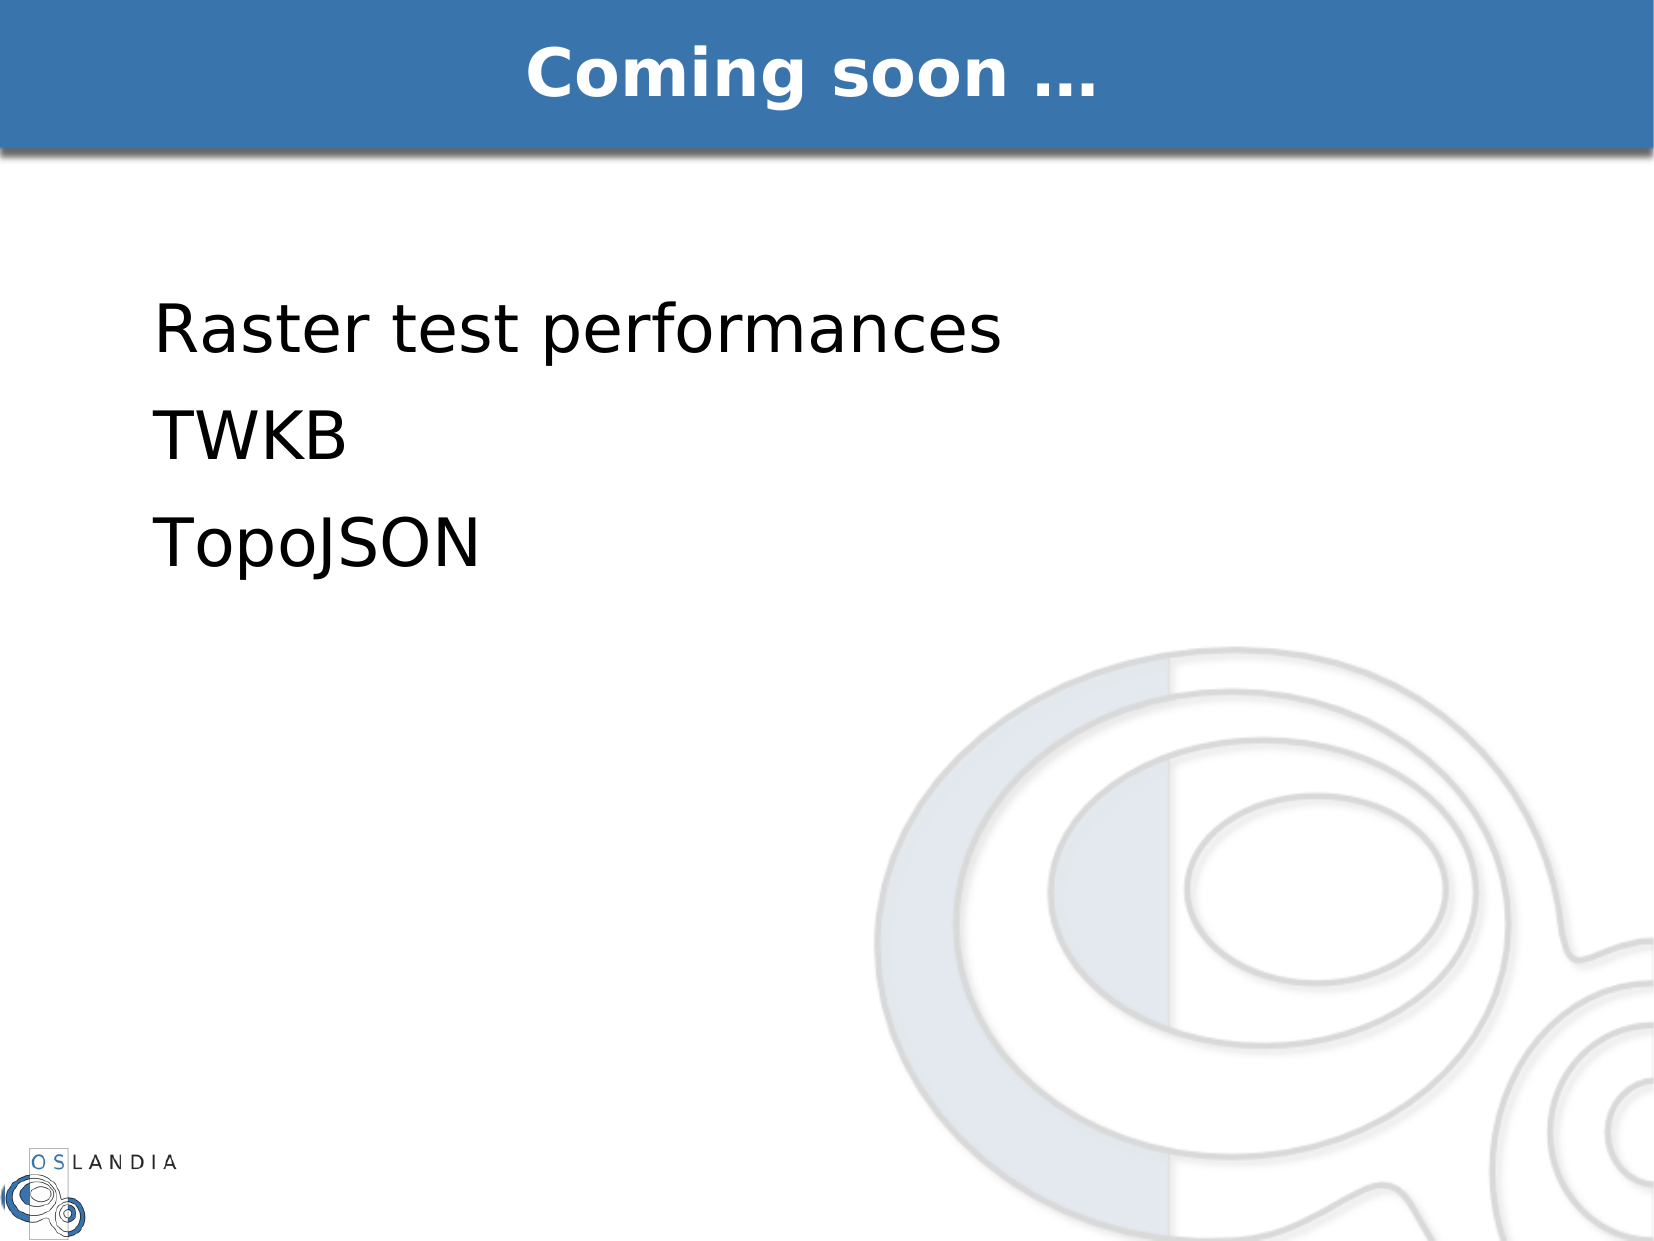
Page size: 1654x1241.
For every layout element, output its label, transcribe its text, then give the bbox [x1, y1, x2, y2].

title Coming soon … [76, 0, 1565, 148]
picture [0, 0, 1654, 1241]
list Raster test performances TWKB TopoJSON [82, 290, 1571, 1109]
